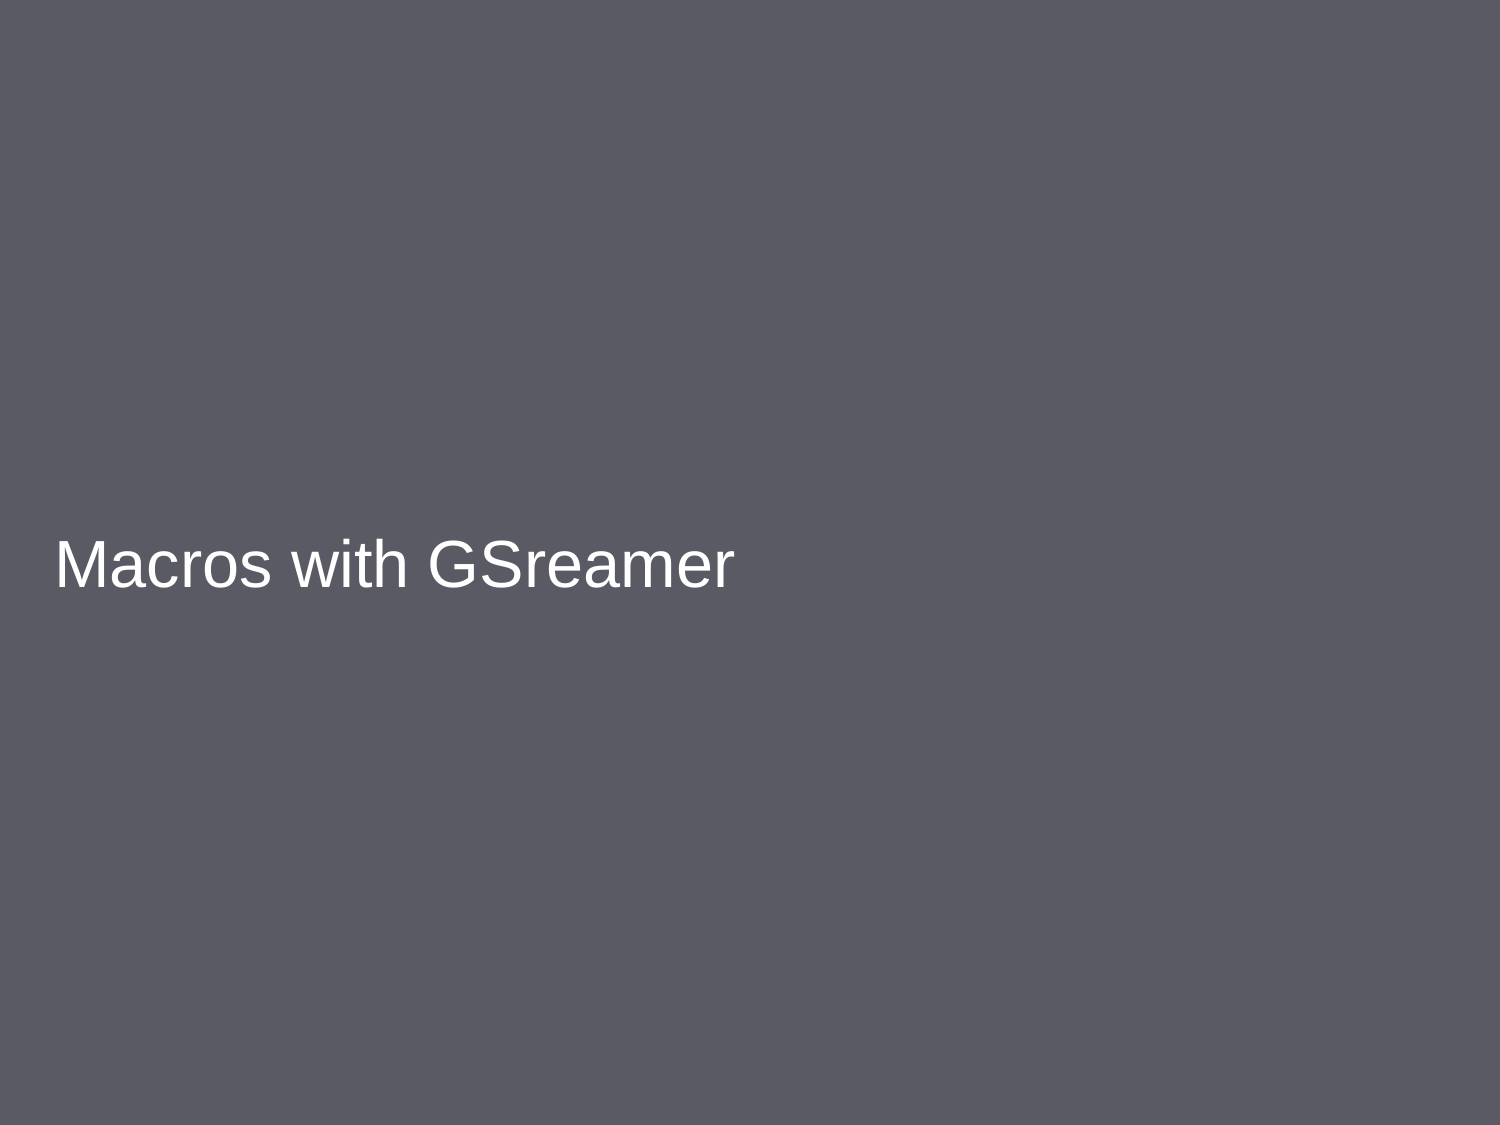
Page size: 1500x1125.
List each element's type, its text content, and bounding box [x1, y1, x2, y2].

title Macros with GSreamer [54, 468, 1405, 656]
